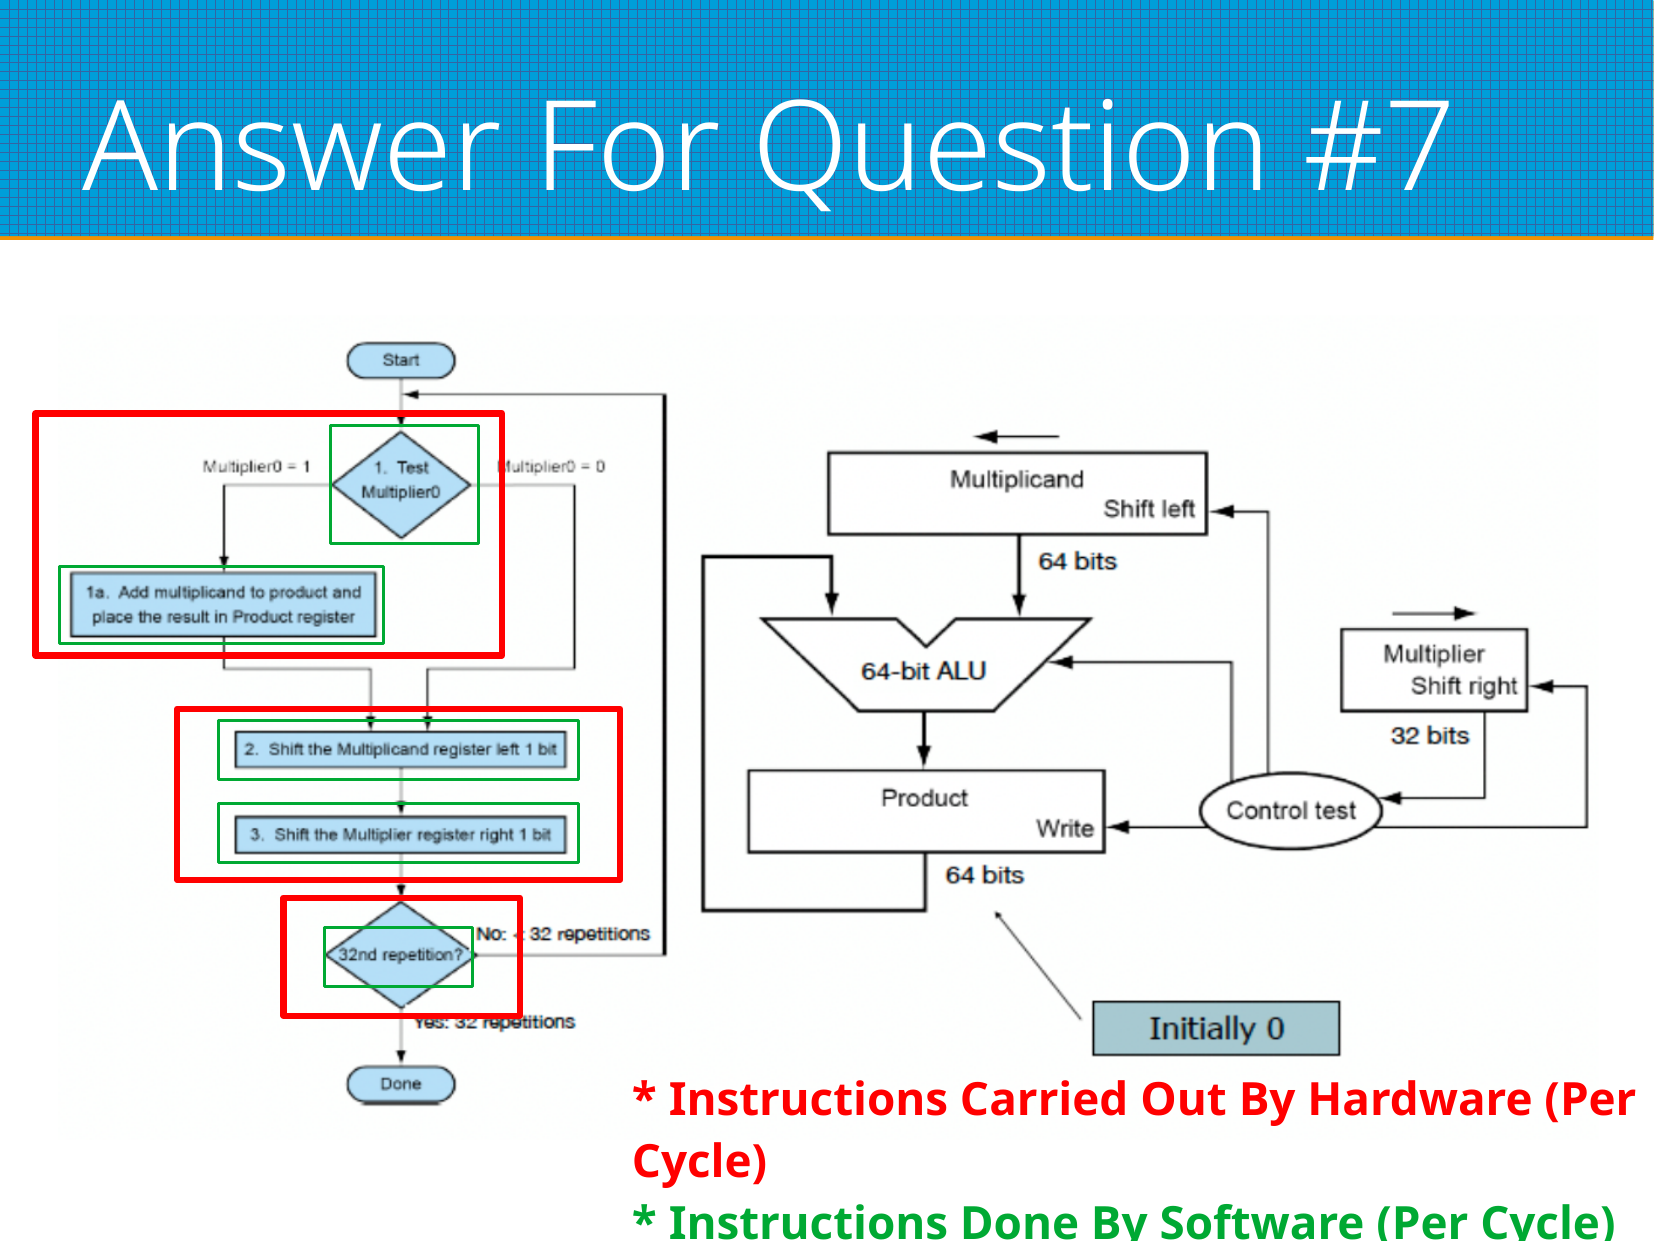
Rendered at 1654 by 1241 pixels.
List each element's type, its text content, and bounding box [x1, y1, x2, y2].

text_box [35, 413, 502, 656]
title Answer For Question #7 [82, 19, 1571, 227]
text_box * Instructions Carried Out By Hardware (Per Cycle) * Instructions Done By Software (Per Cycle) [590, 1079, 1654, 1241]
text_box [177, 708, 621, 880]
picture [29, 265, 1625, 1140]
text_box [283, 897, 520, 1016]
